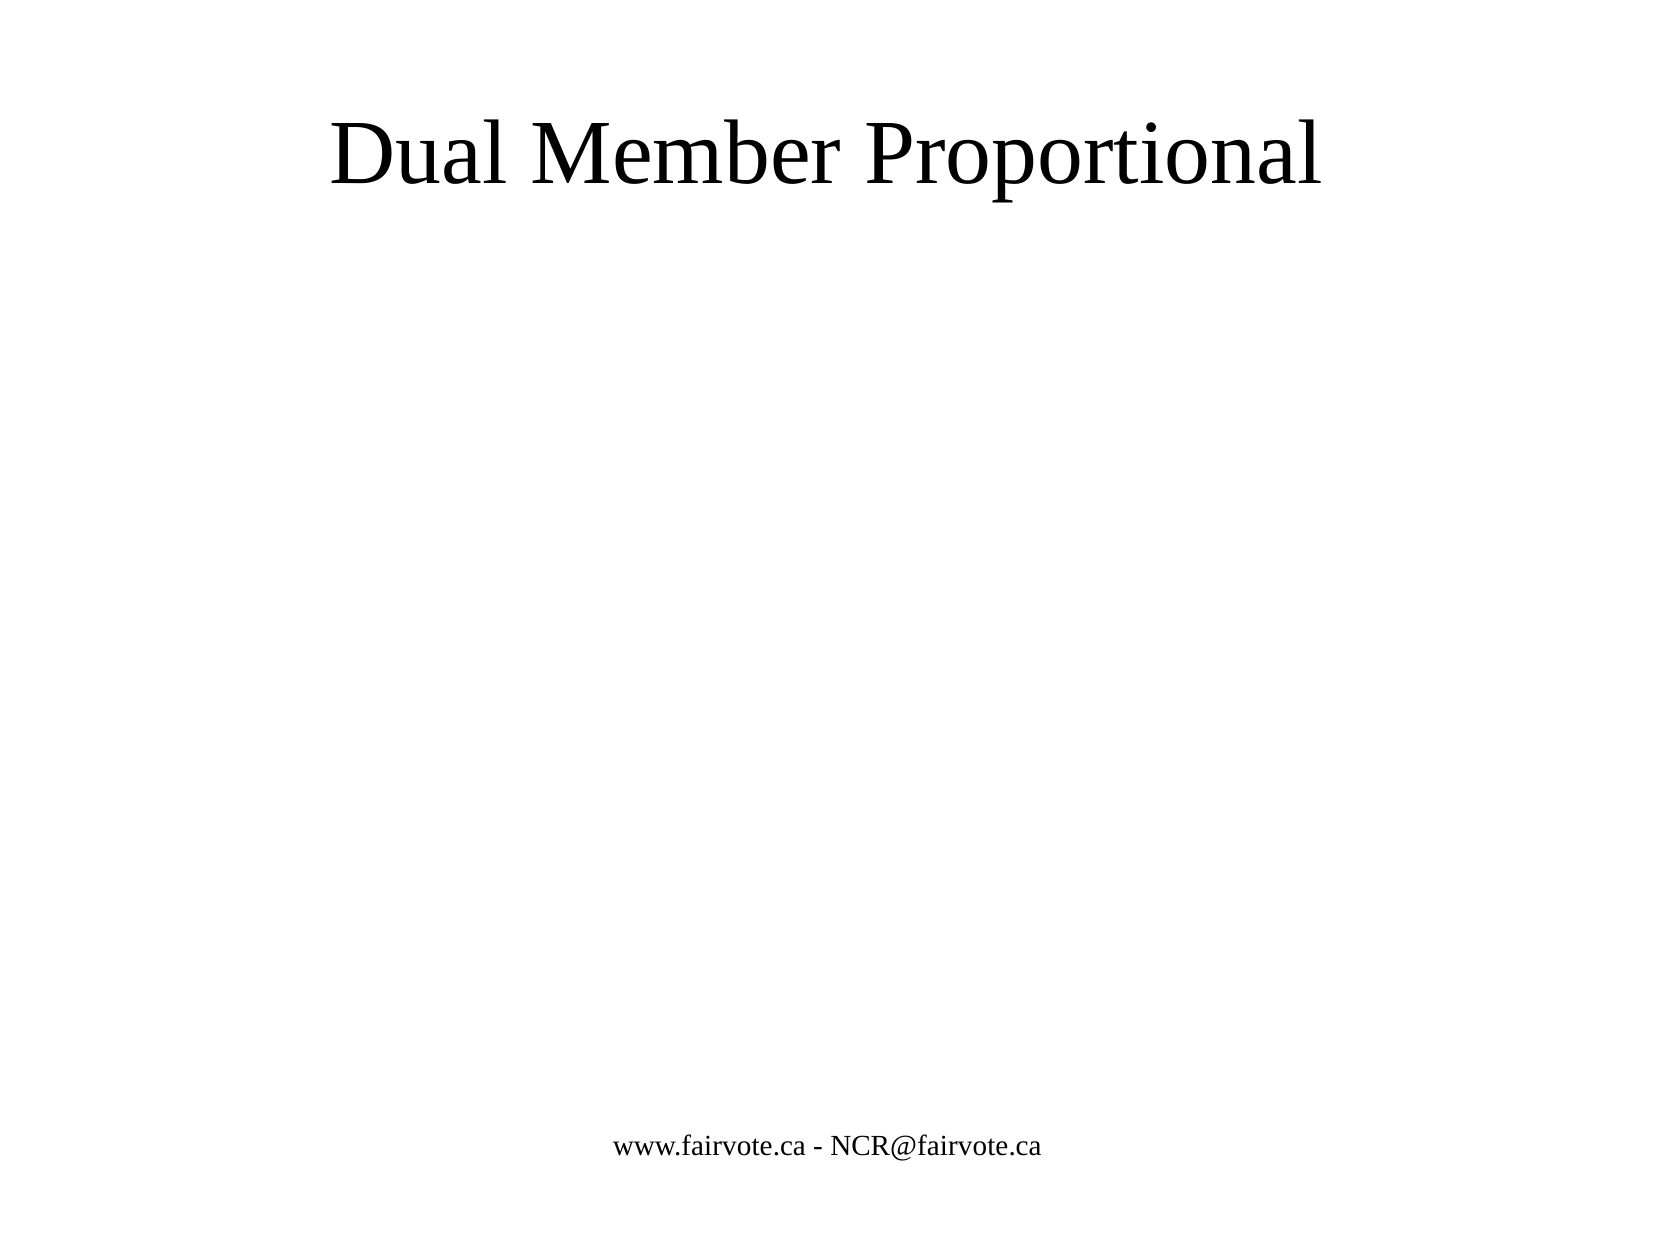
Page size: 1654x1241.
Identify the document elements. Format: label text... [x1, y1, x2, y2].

title Dual Member Proportional [82, 49, 1571, 257]
